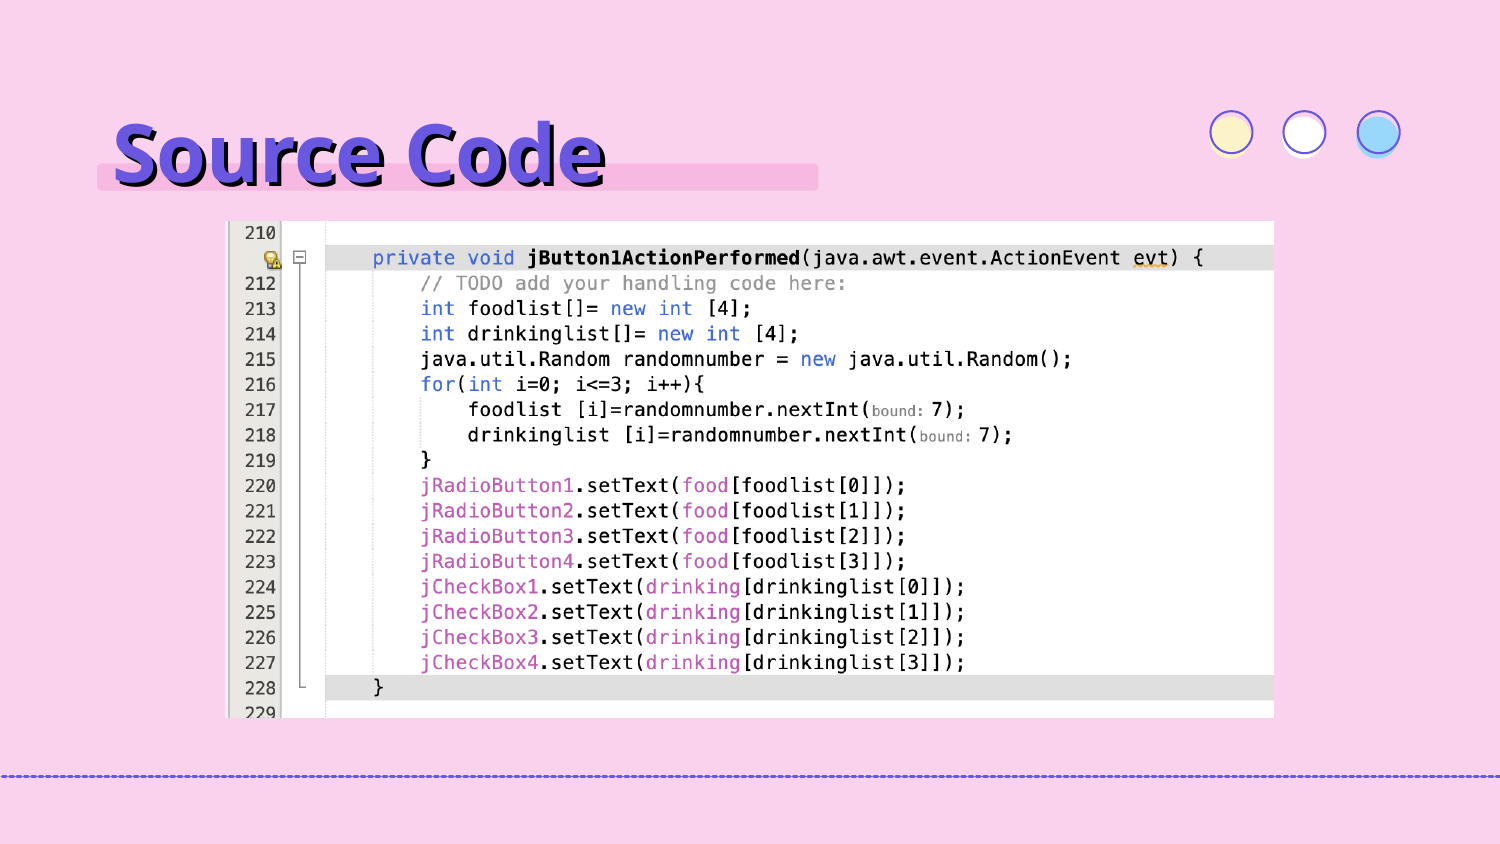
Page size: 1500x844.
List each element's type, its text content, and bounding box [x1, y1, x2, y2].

text_box [1282, 137, 1323, 159]
text_box [1212, 116, 1251, 152]
text_box [1359, 116, 1398, 152]
picture [225, 221, 1274, 718]
list Source Code [97, 95, 901, 211]
text_box [1209, 137, 1250, 159]
text_box [1285, 116, 1324, 152]
text_box [1356, 136, 1398, 159]
